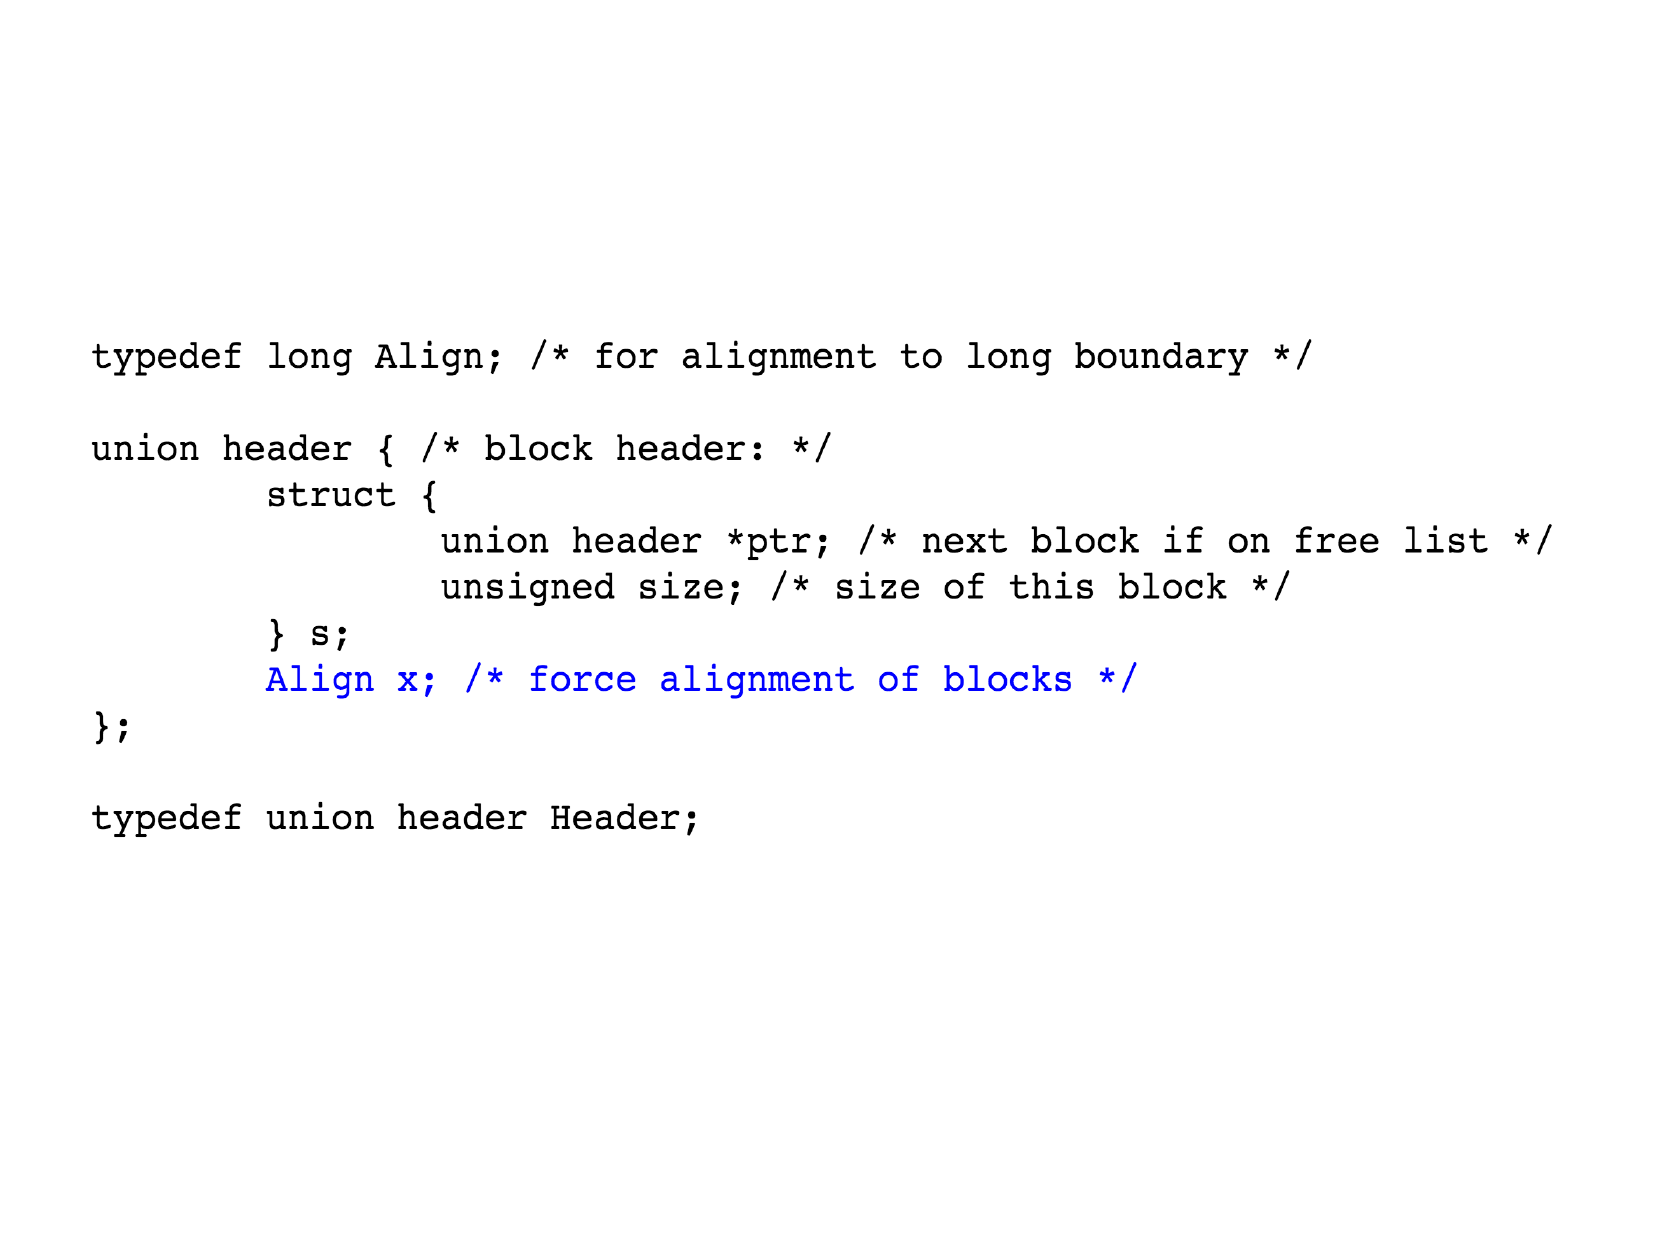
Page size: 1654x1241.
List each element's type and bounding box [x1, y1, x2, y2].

picture [82, 329, 1571, 856]
